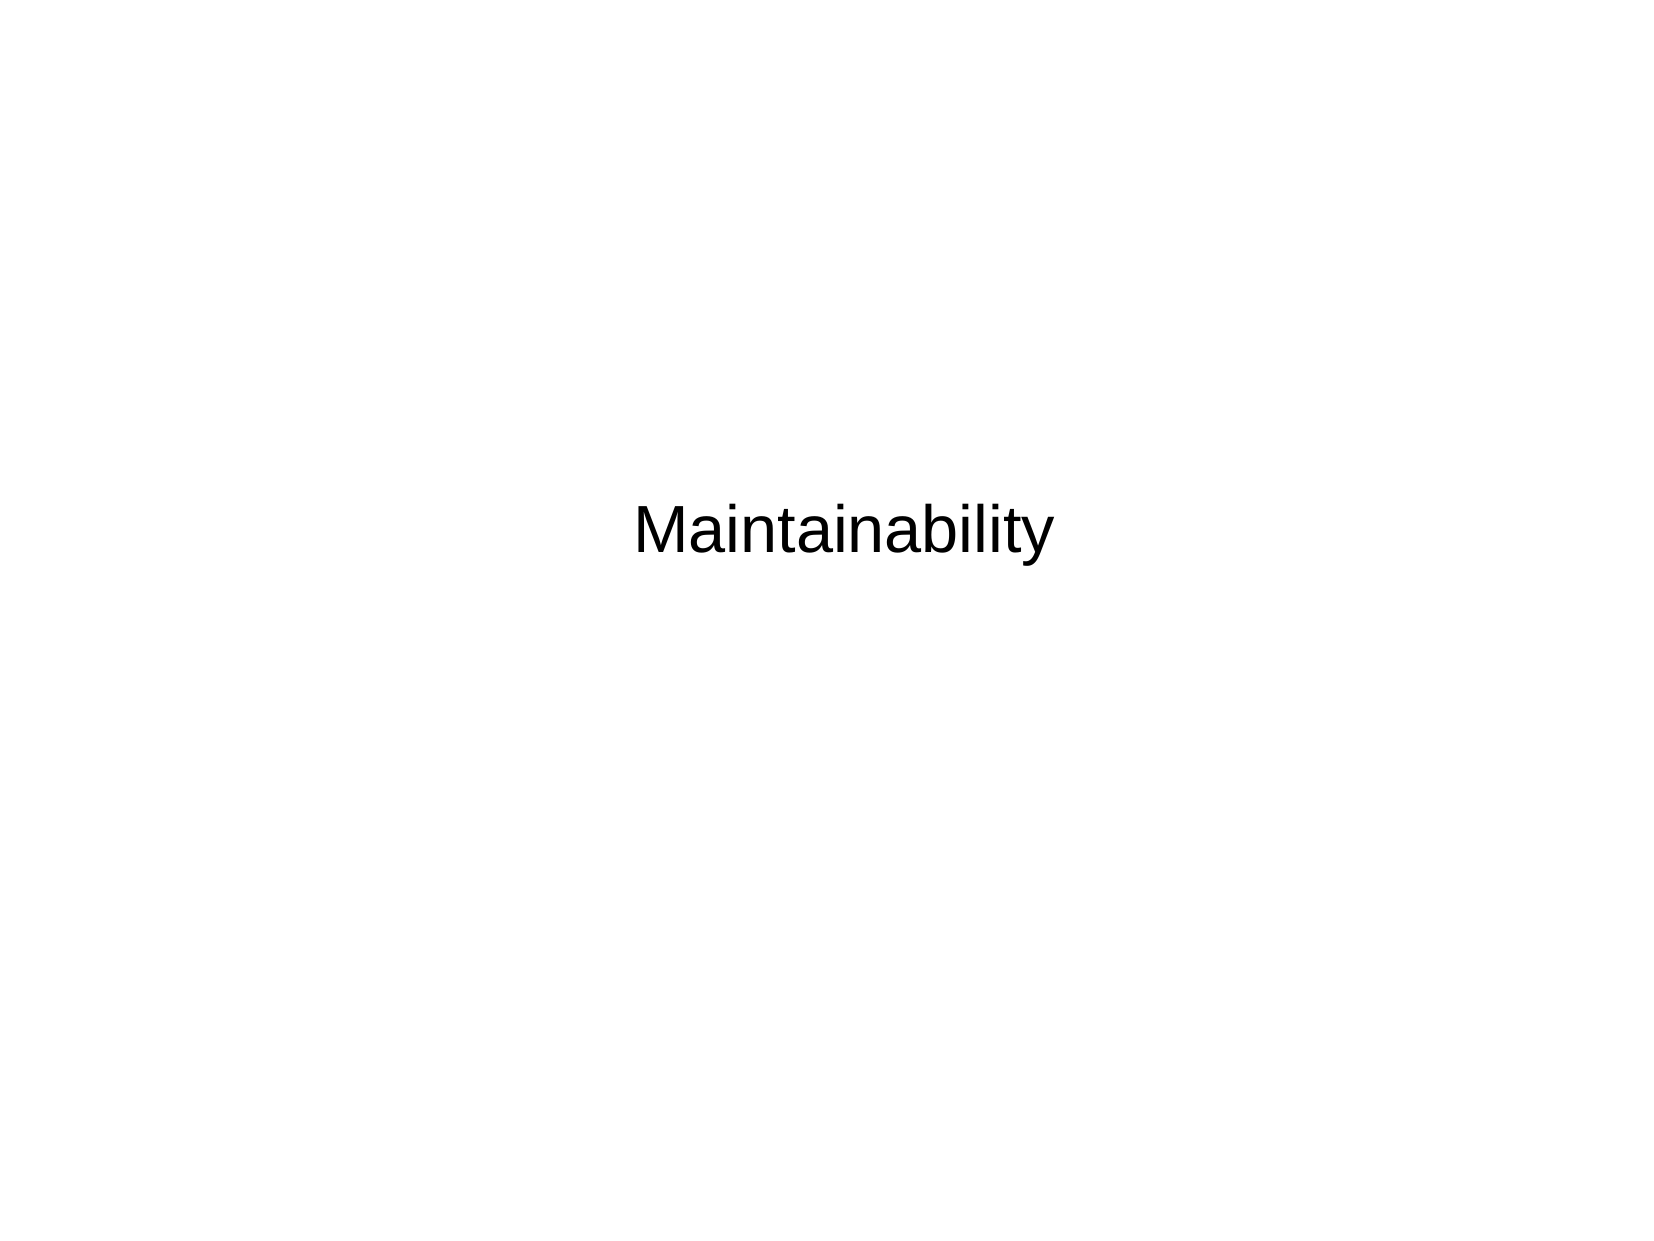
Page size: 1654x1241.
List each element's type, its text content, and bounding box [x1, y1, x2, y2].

subtitle Maintainability [82, 49, 1571, 1010]
